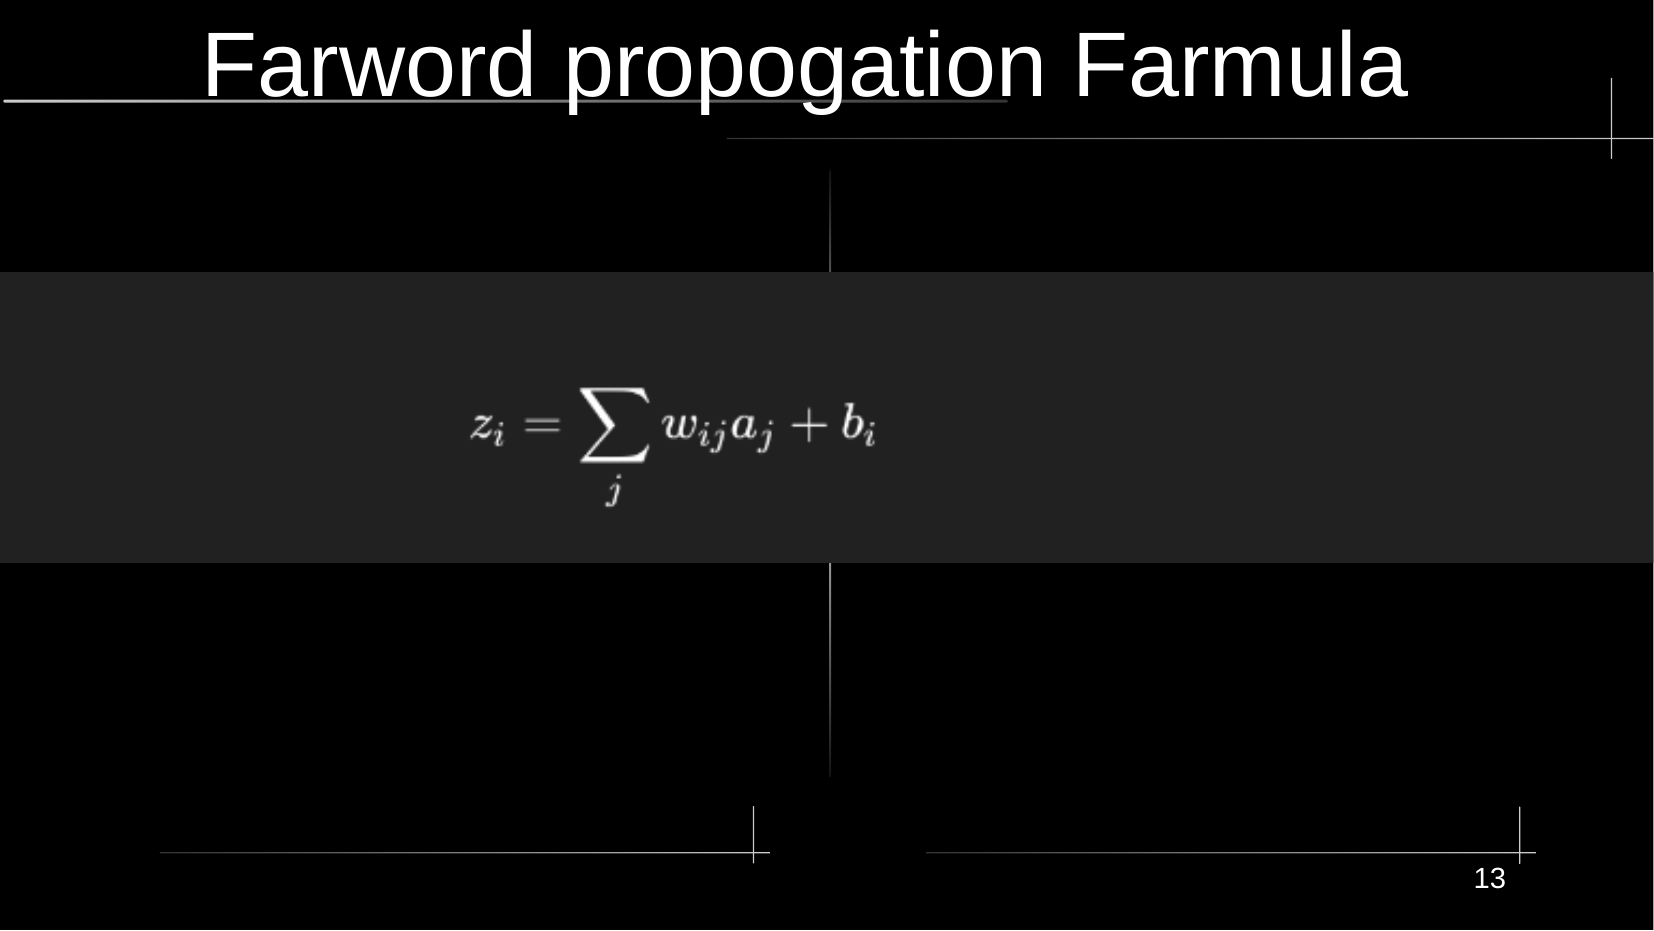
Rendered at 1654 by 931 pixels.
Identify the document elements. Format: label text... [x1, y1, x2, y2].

title Farword propogation Farmula [23, 11, 1589, 119]
picture [0, 272, 1654, 563]
